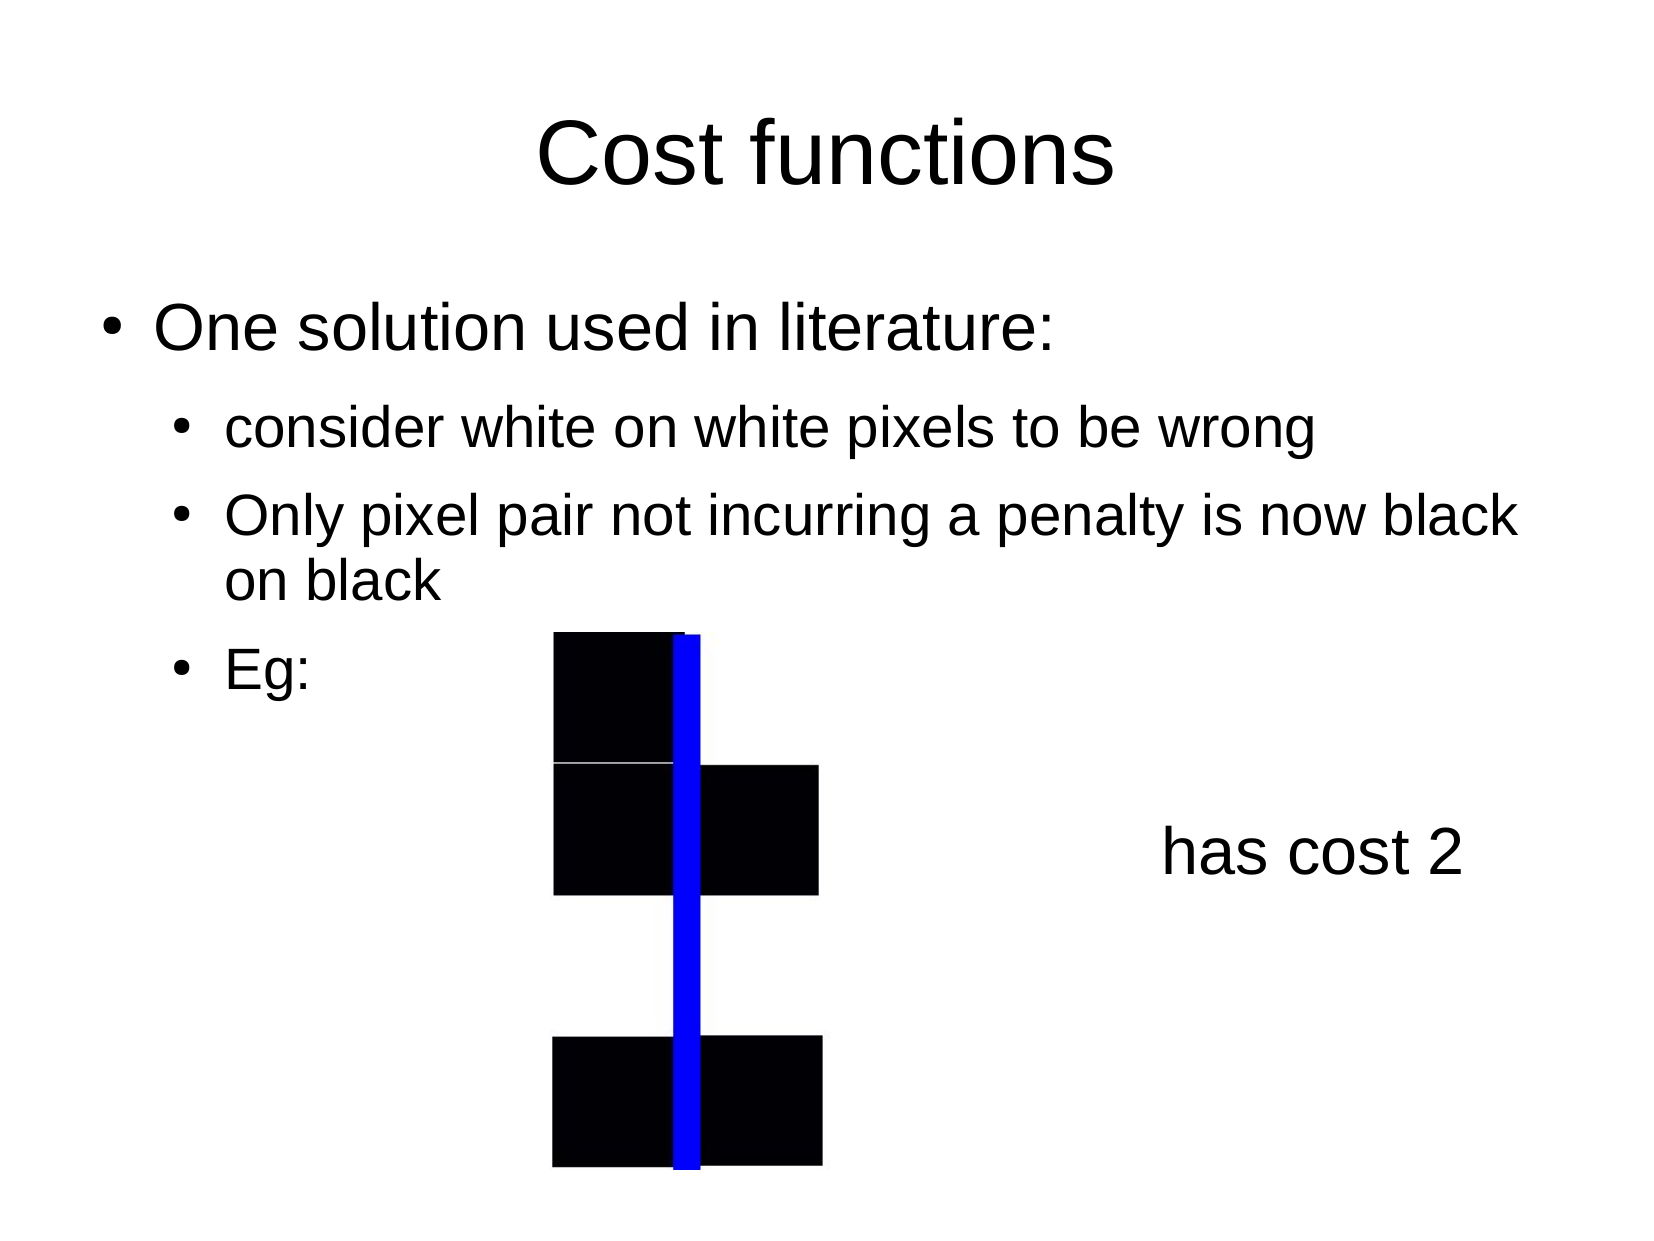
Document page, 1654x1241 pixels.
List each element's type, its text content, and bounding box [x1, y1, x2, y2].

picture [425, 632, 945, 1170]
title Cost functions [82, 49, 1571, 257]
list One solution used in literature: consider white on white pixels to be wrong Only pixel pair not incurring a penalty is now black on black Eg: has cost 2 [82, 290, 1571, 1109]
